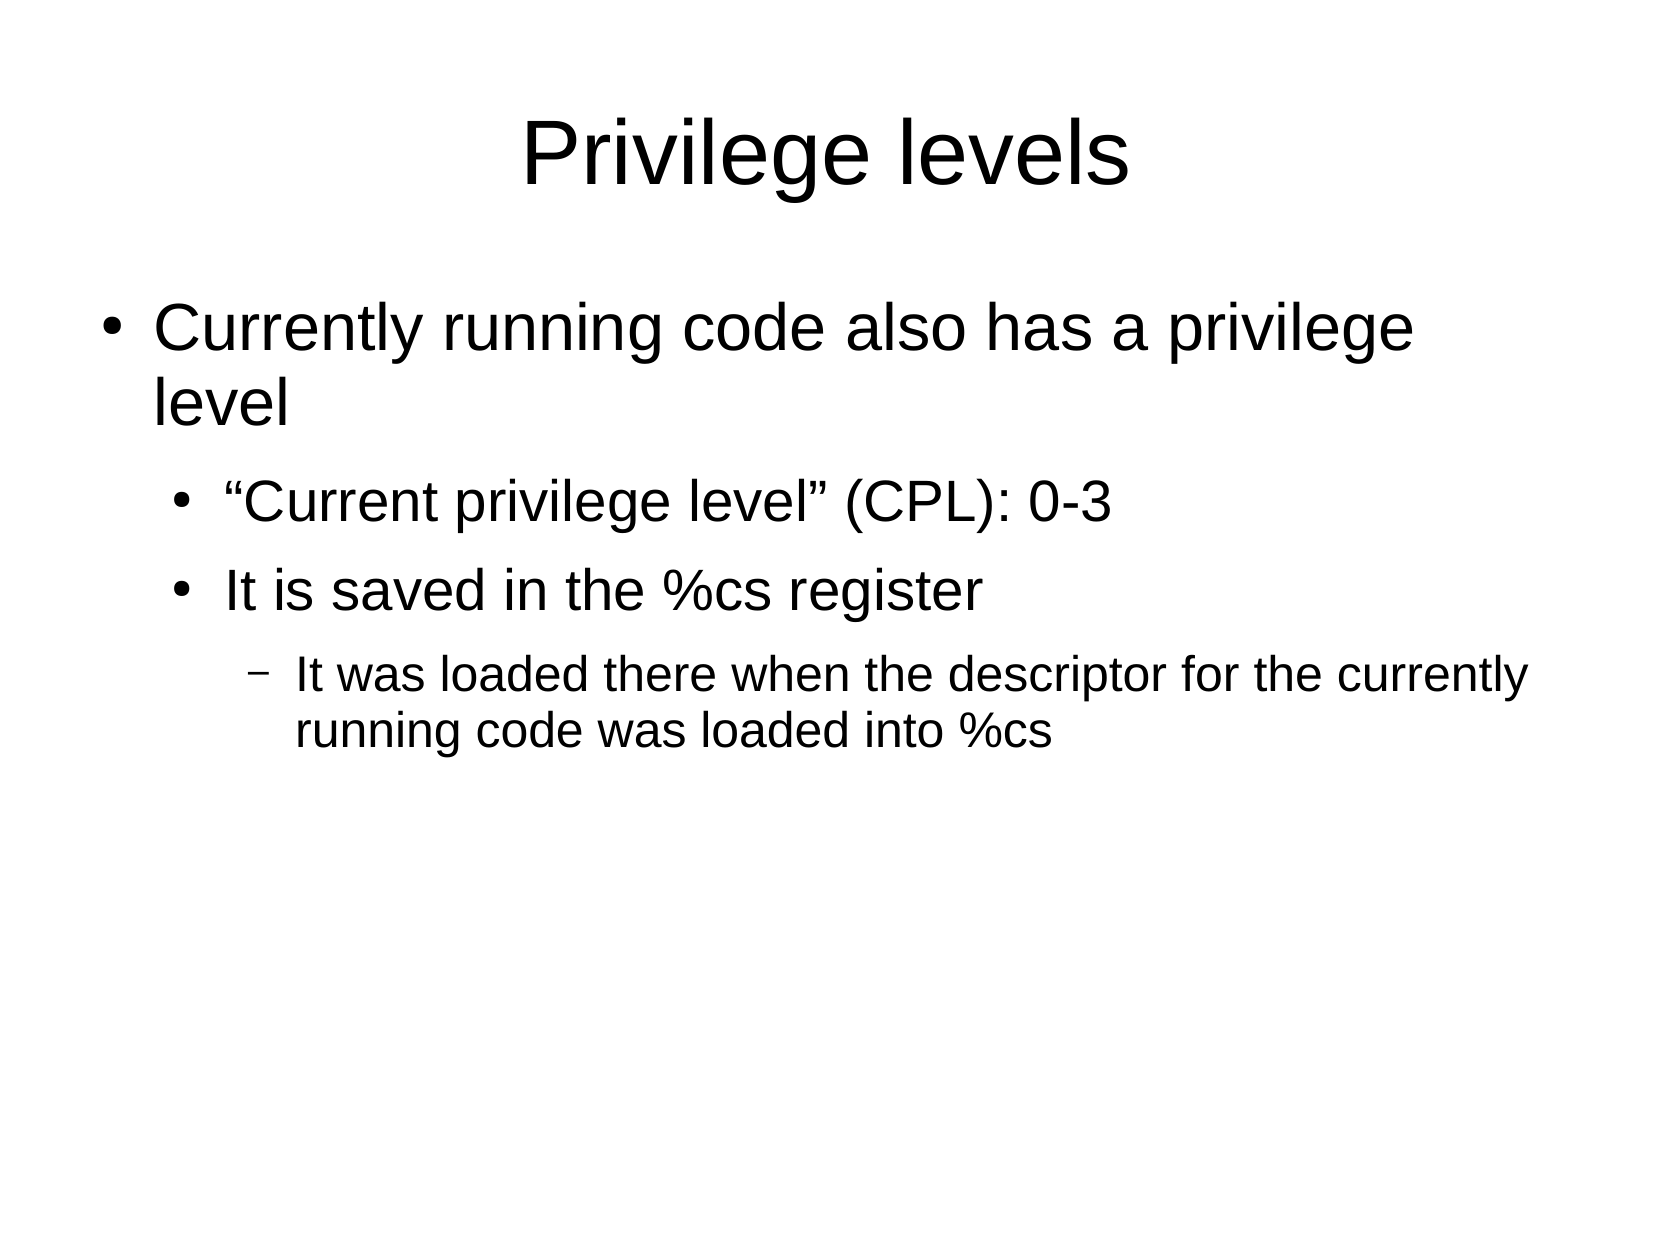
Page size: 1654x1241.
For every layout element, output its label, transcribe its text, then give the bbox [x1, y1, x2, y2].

title Privilege levels [82, 49, 1571, 257]
list Currently running code also has a privilege level “Current privilege level” (CPL): 0-3 It is saved in the %cs register It was loaded there when the descriptor for the currently running code was loaded into %cs [82, 290, 1571, 1010]
